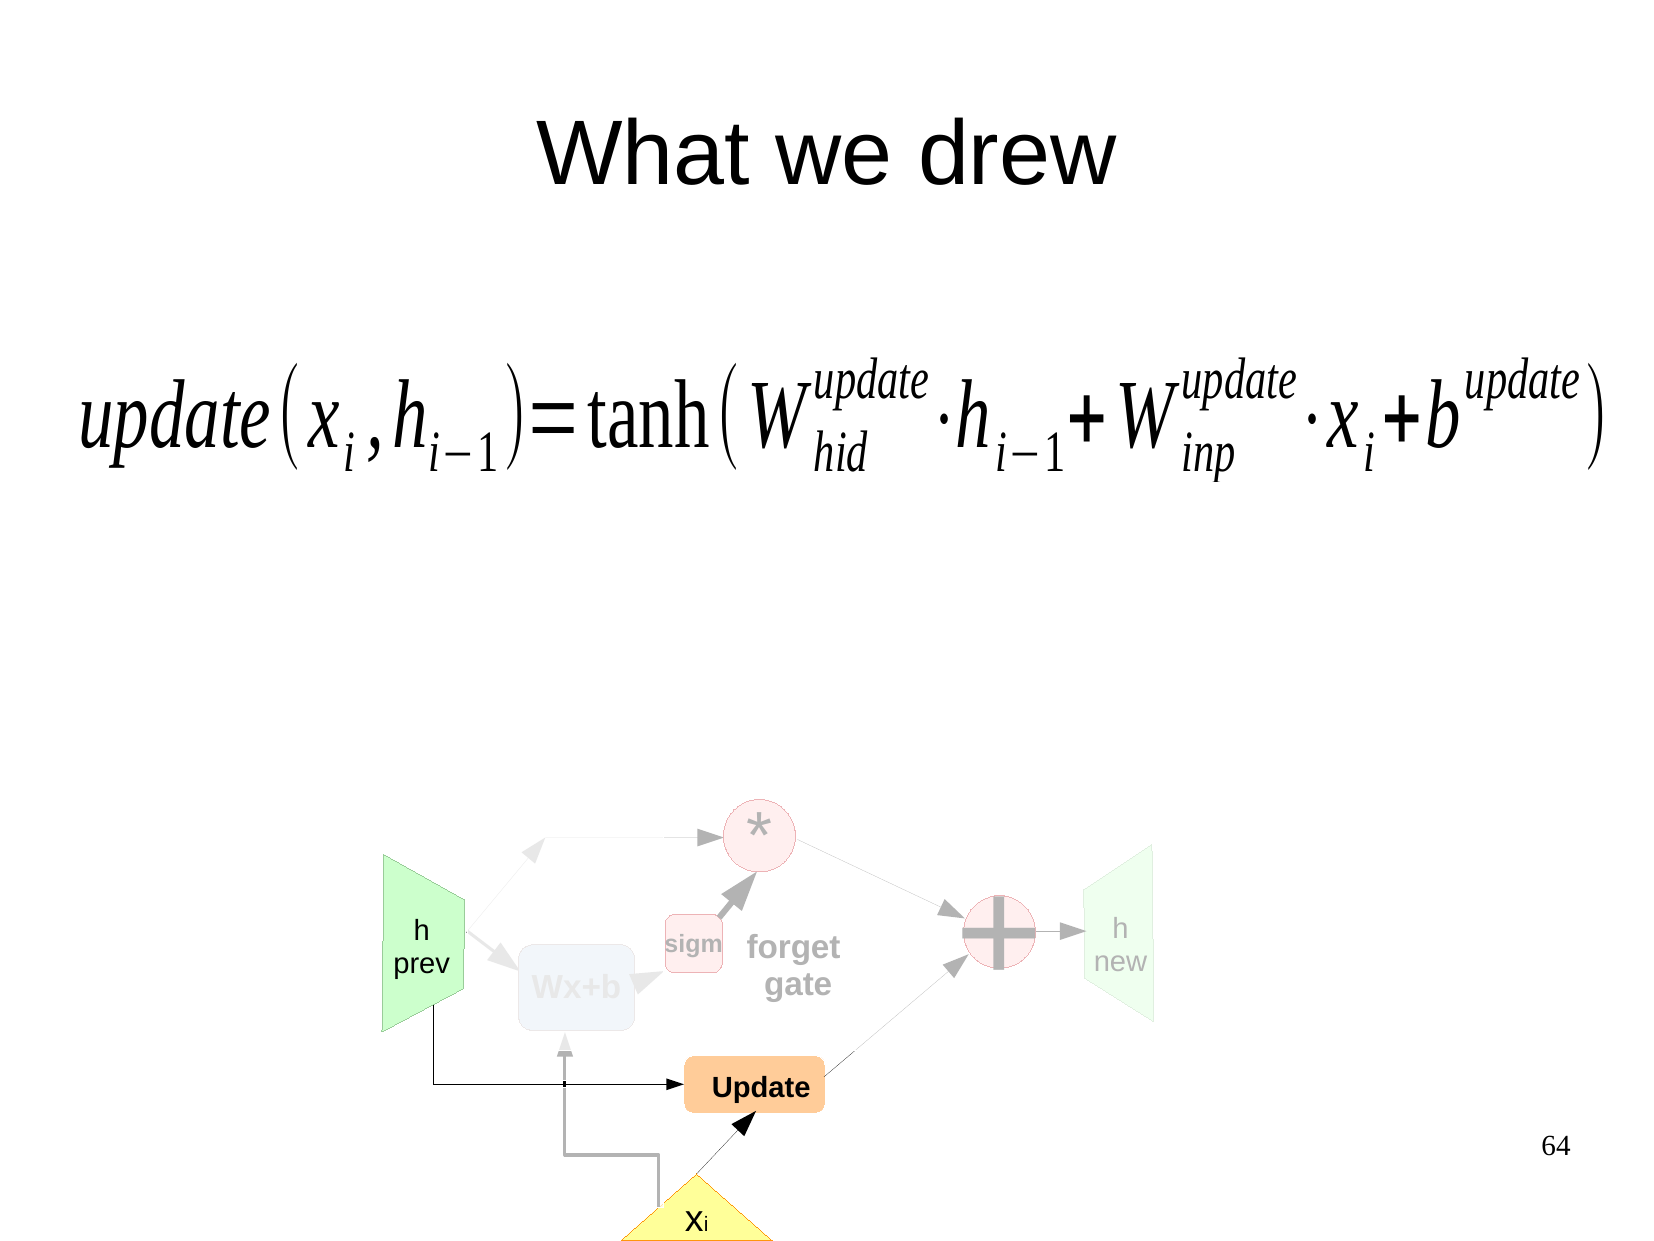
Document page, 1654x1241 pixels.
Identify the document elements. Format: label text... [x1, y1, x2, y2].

text_box [383, 854, 465, 906]
text_box xi [621, 1174, 773, 1241]
text_box [381, 987, 464, 1032]
chart [60, 343, 1626, 482]
text_box h prev [378, 906, 466, 987]
title What we drew [82, 49, 1571, 257]
text_box [467, 1087, 664, 1208]
text_box [683, 1055, 825, 1114]
text_box [467, 776, 1200, 1081]
text_box Update [697, 1063, 871, 1112]
